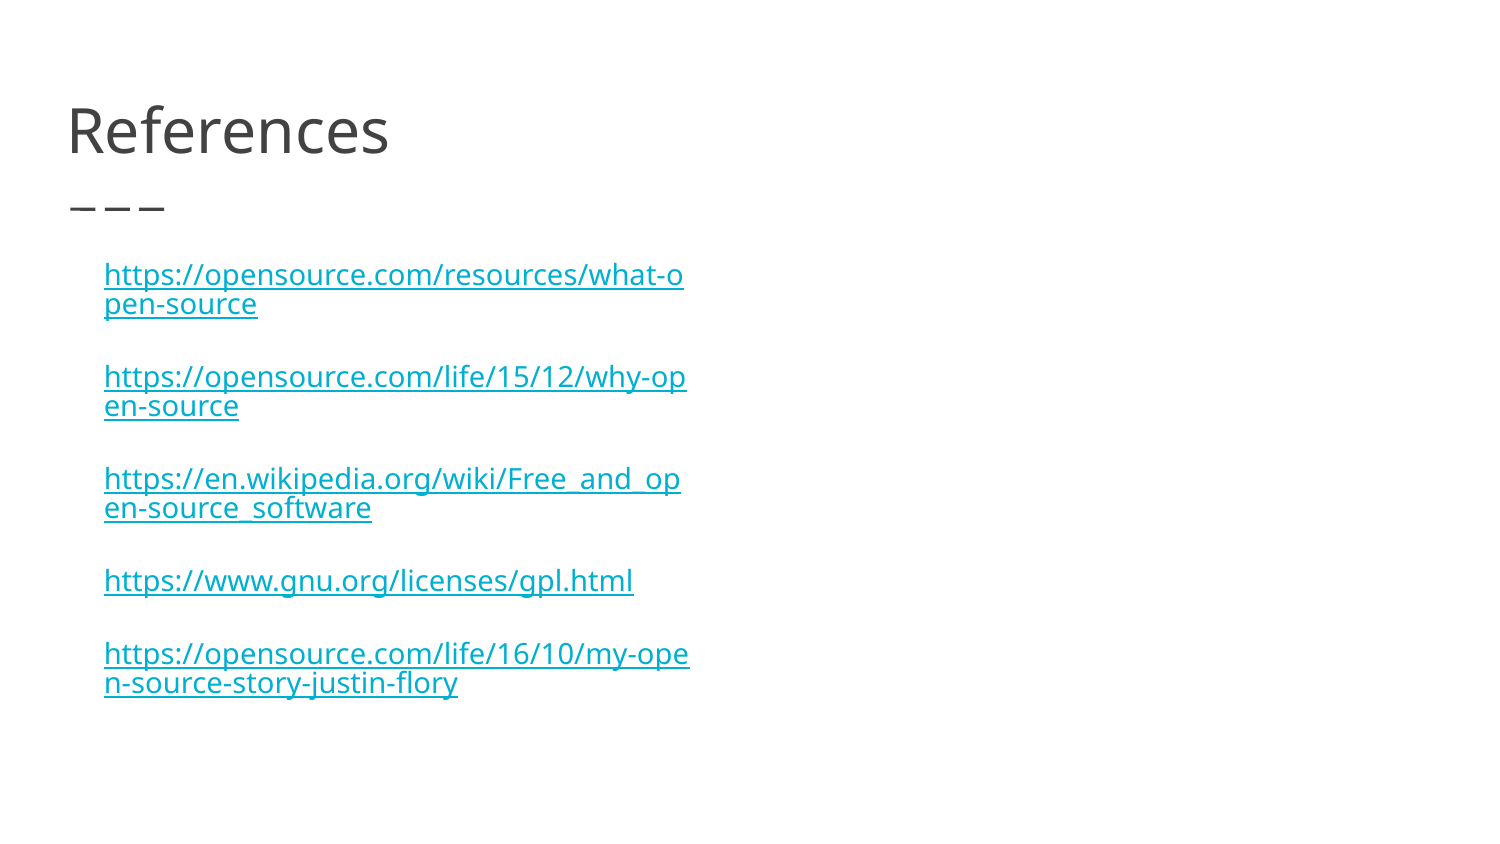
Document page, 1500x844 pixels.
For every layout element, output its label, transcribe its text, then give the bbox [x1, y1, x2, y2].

list https://opensource.com/resources/what-open-source https://opensource.com/life/15/12/why-open-source https://en.wikipedia.org/wiki/Free_and_open-source_software https://www.gnu.org/licenses/gpl.html https://opensource.com/life/16/10/my-open-source-story-justin-flory [51, 240, 708, 750]
title References [51, 61, 1449, 182]
